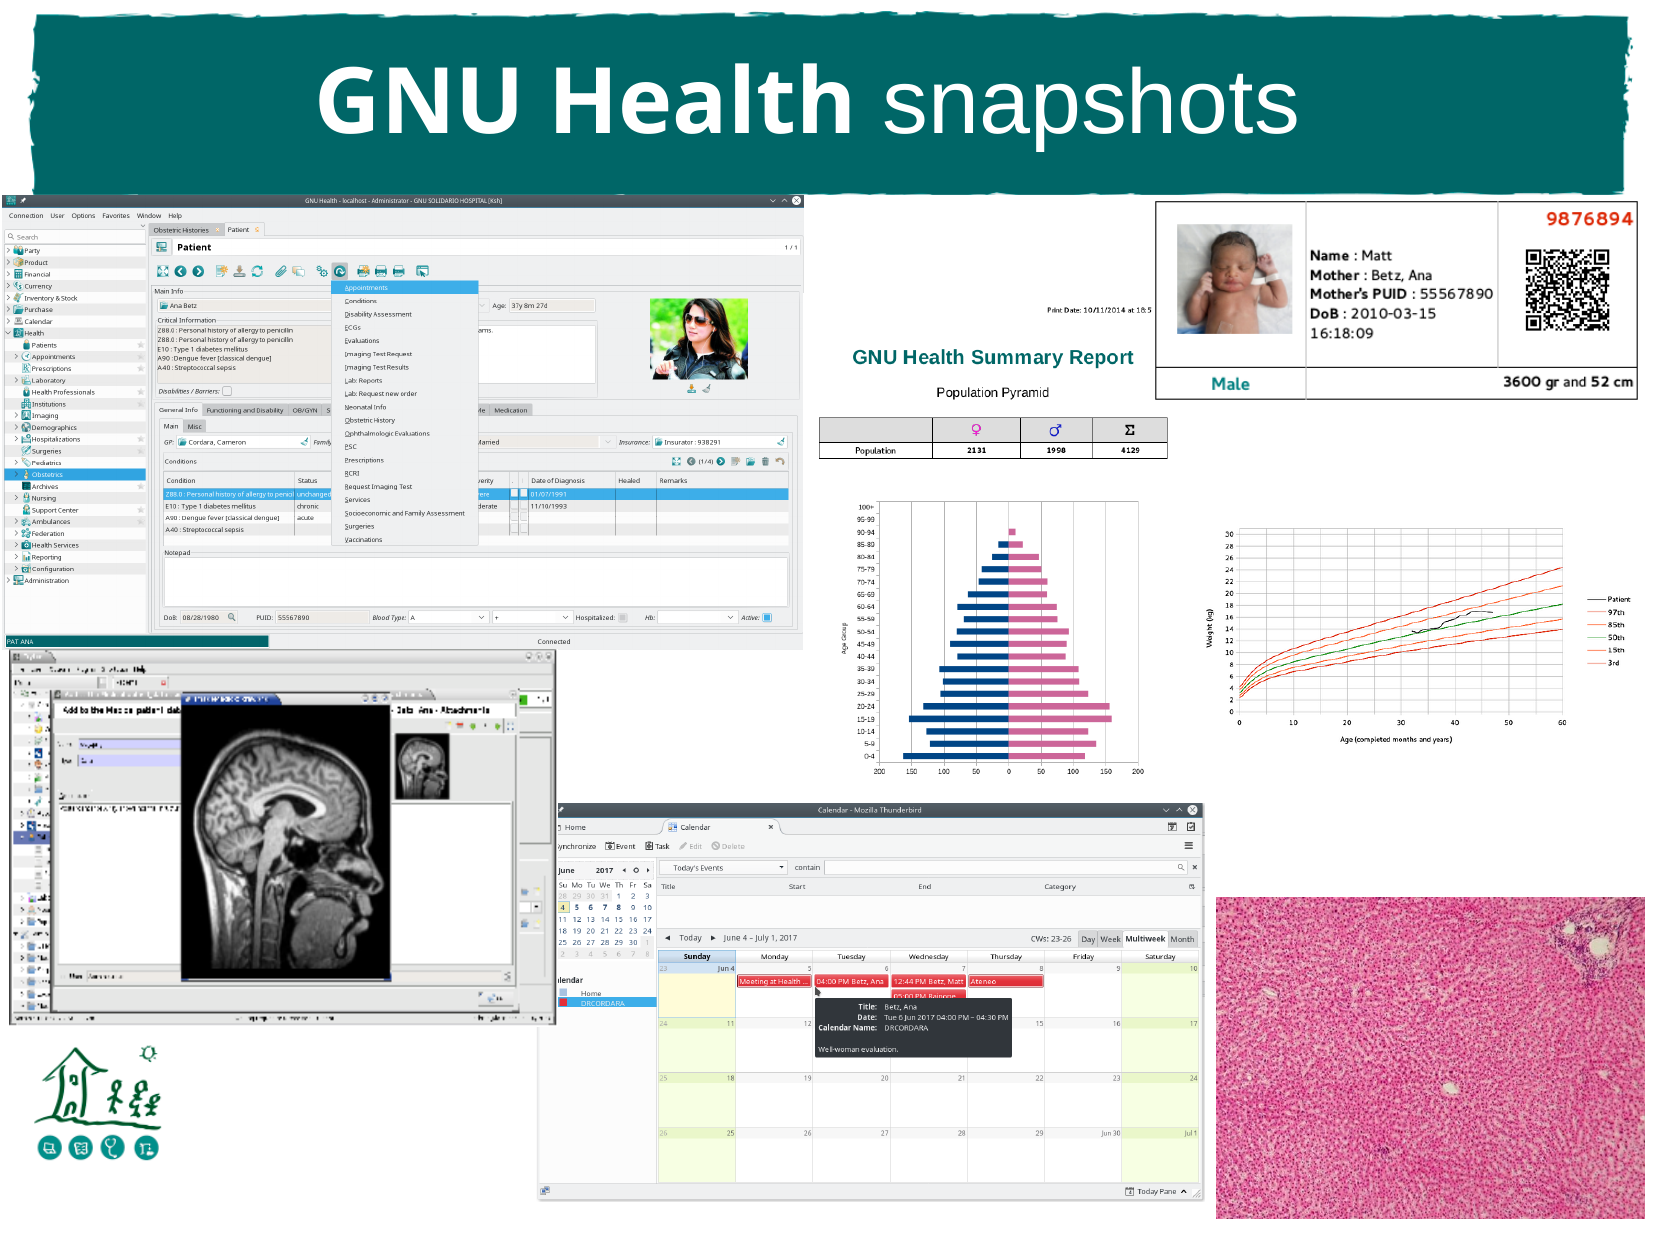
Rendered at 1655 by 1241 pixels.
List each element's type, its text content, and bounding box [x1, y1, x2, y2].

picture [0, 0, 1654, 1219]
title GNU Health snapshots [0, 0, 1642, 201]
